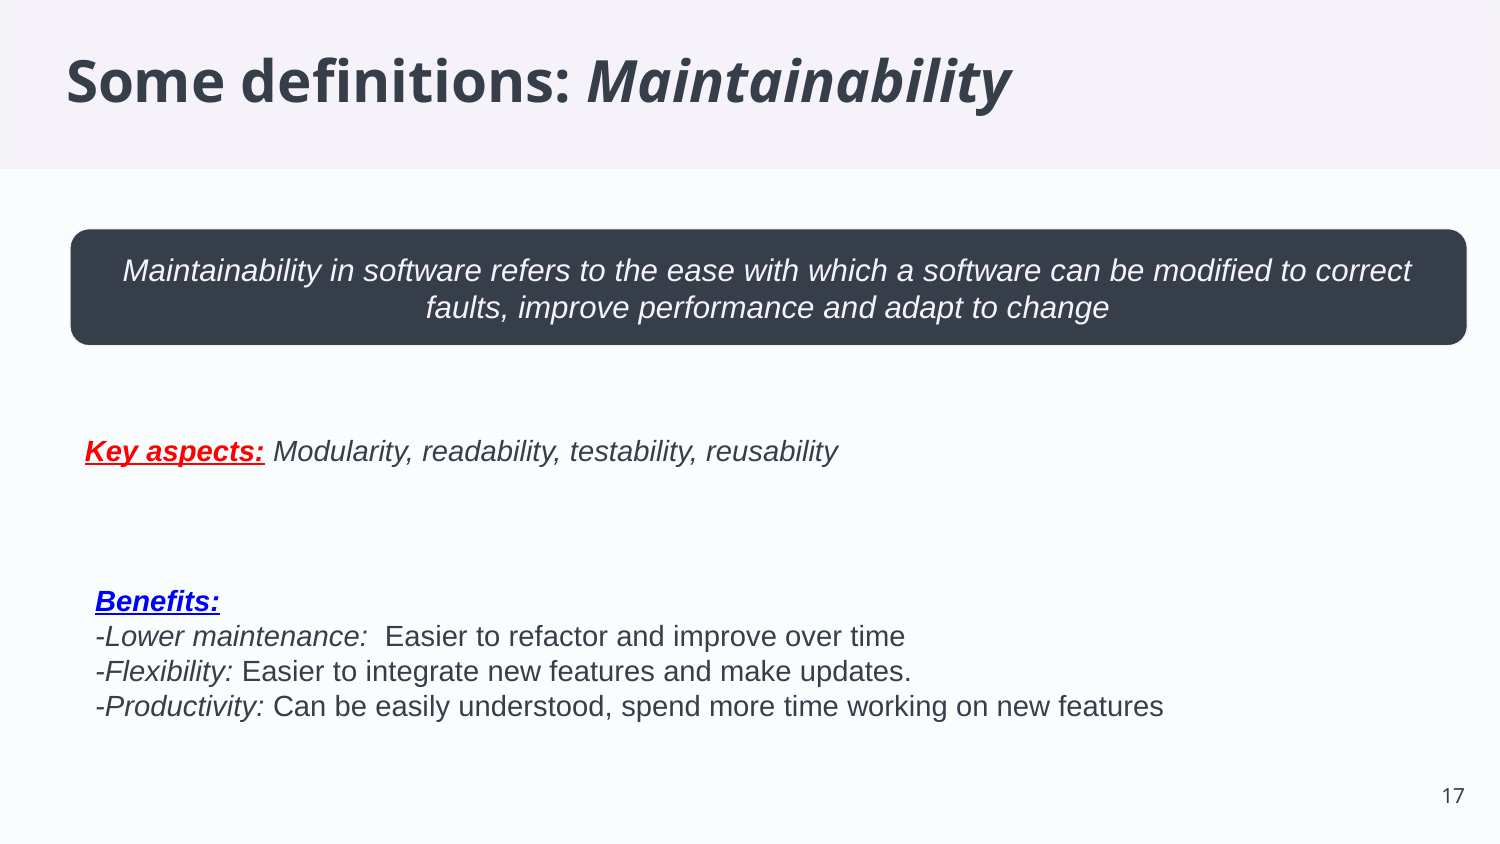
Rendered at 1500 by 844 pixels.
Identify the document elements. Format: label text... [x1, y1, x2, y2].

slide_number <number> [1389, 764, 1480, 830]
title Some definitions: Maintainability [51, 28, 1390, 141]
text_box Maintainability in software refers to the ease with which a software can be modified to correct faults, improve performance and adapt to change [69, 228, 1468, 346]
title Benefits: -Lower maintenance: Easier to refactor and improve over time -Flexibility: Easier to integrate new features and make updates. -Productivity: Can be easily understood, spend more time working on new features [80, 530, 1386, 737]
title Key aspects: Modularity, readability, testability, reusability [69, 423, 1336, 482]
